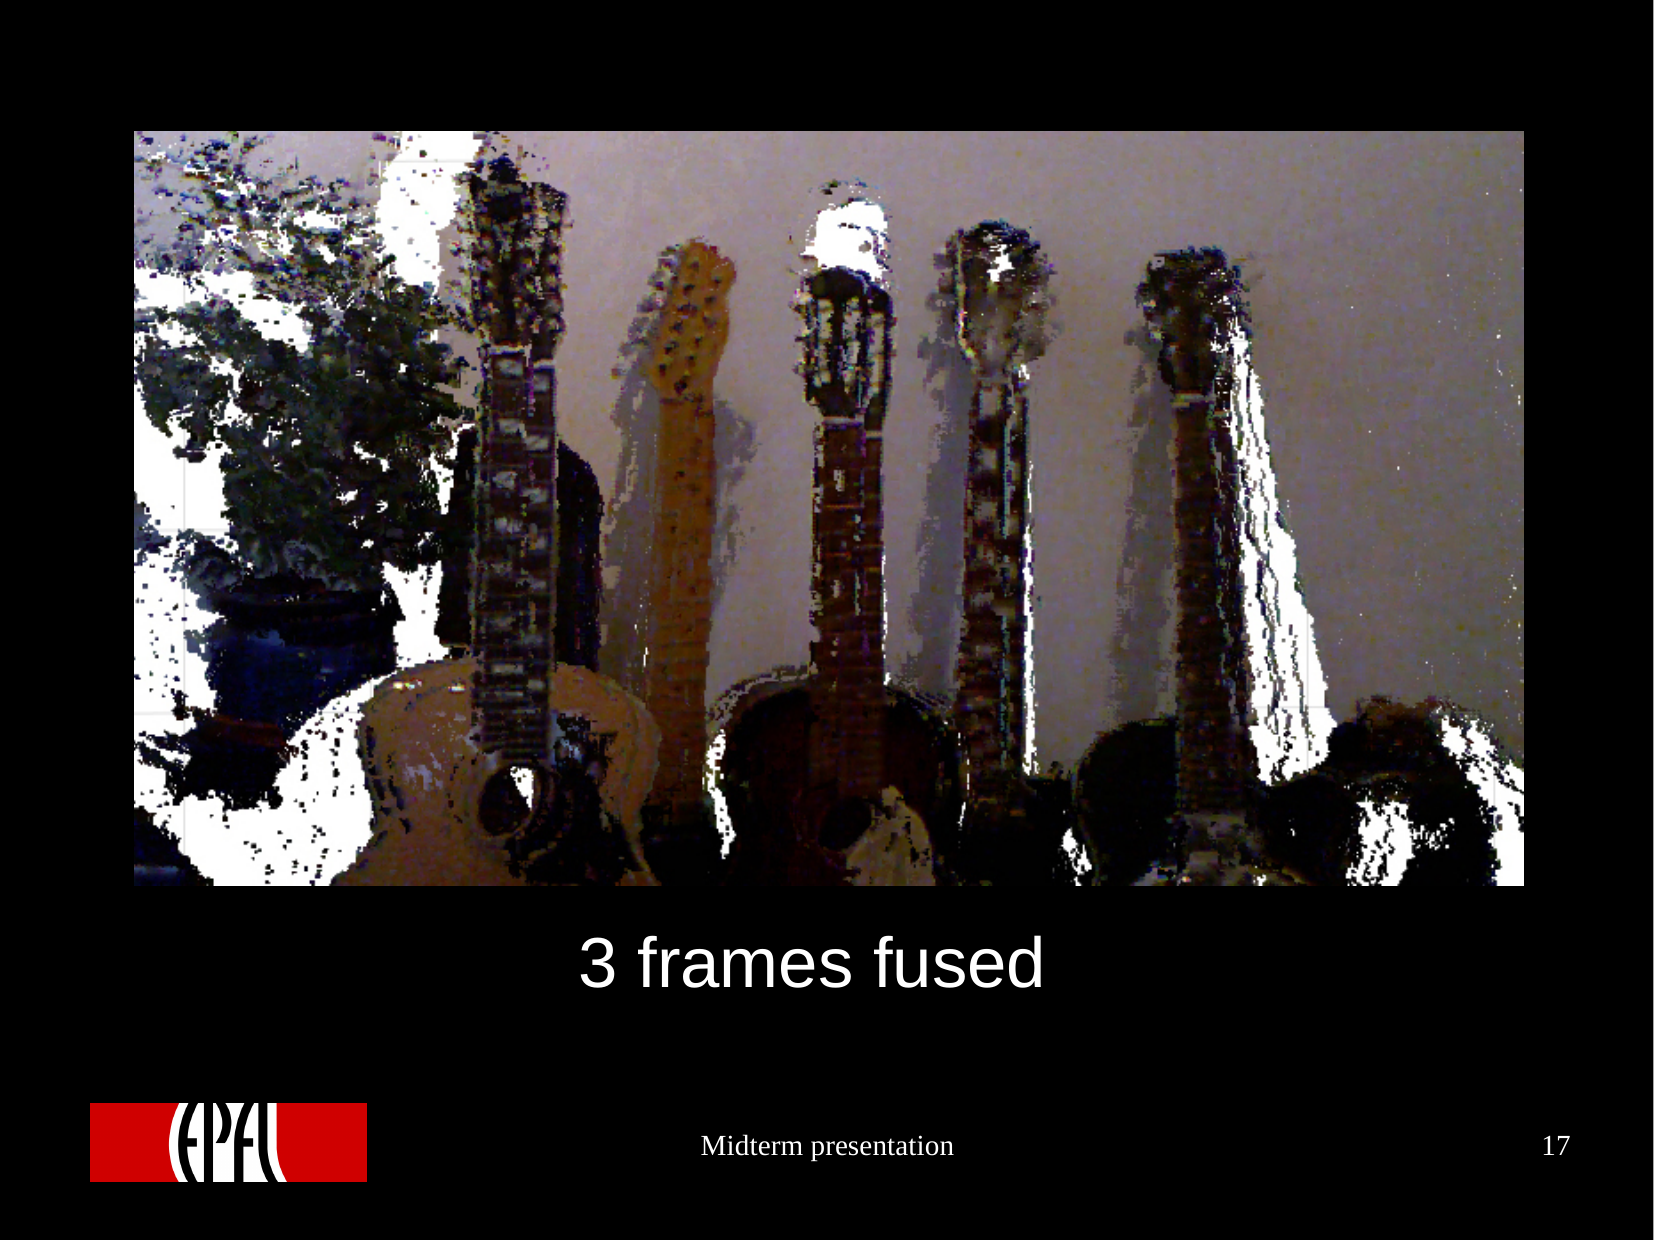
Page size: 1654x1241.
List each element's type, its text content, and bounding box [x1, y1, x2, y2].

picture [90, 1103, 367, 1182]
picture [134, 131, 1524, 886]
subtitle 3 frames fused [578, 905, 1205, 1022]
